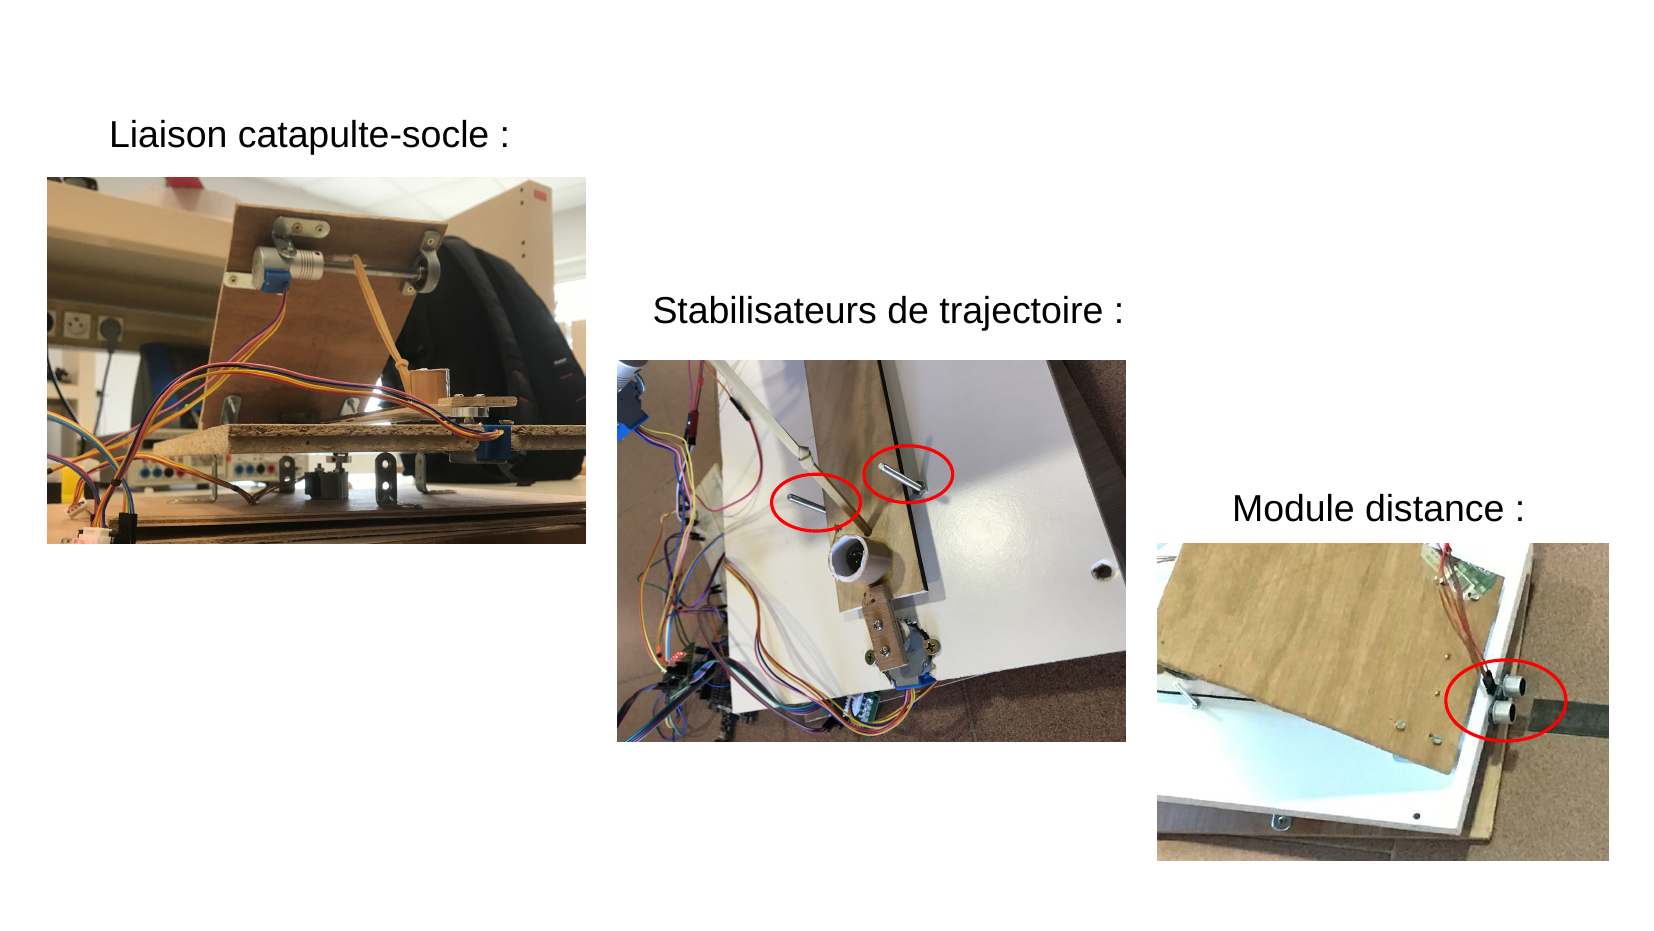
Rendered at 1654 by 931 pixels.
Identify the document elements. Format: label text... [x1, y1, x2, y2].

text_box Liaison catapulte-socle : [94, 106, 531, 165]
picture [1157, 543, 1609, 861]
picture [47, 177, 586, 544]
text_box Module distance : [1217, 480, 1549, 537]
text_box Stabilisateurs de trajectoire : [637, 281, 1158, 339]
picture [617, 360, 1126, 742]
